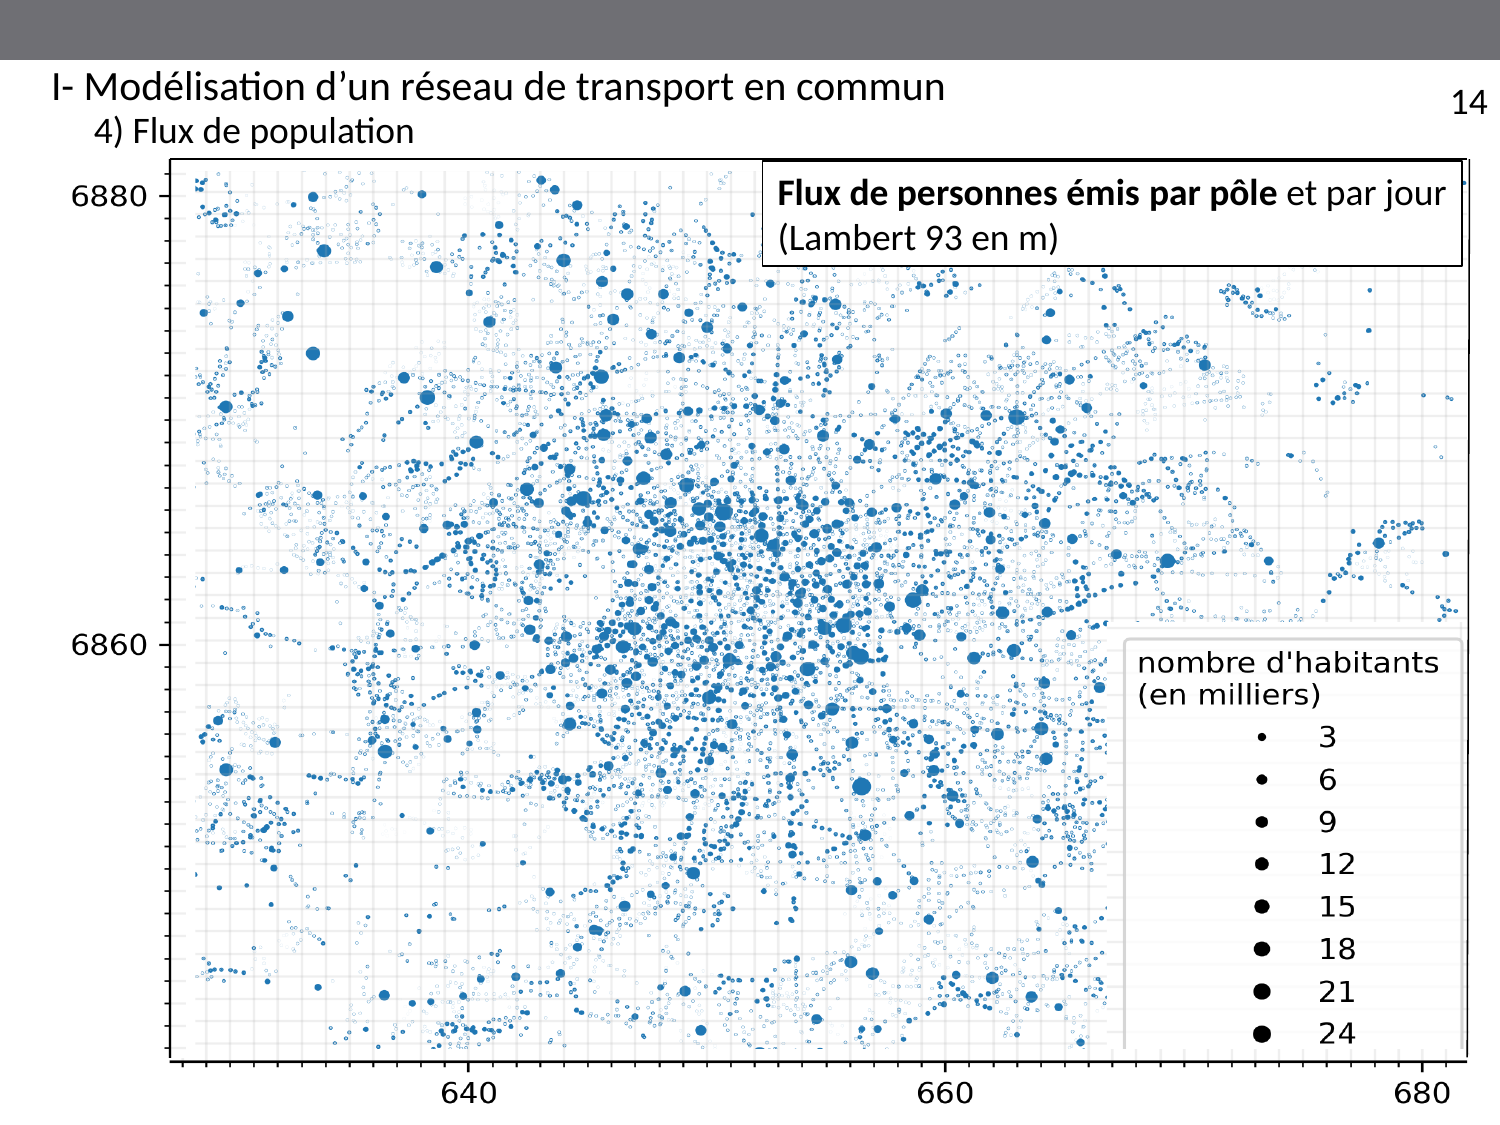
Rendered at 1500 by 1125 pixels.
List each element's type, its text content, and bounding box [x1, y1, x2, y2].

text_box 4) Flux de population [79, 99, 430, 159]
text_box Flux de personnes émis par pôle et par jour (Lambert 93 en m) [763, 161, 1462, 266]
picture [47, 159, 1470, 1125]
text_box 14 [1435, 69, 1500, 131]
text_box I- Modélisation d’un réseau de transport en commun [36, 51, 1250, 117]
